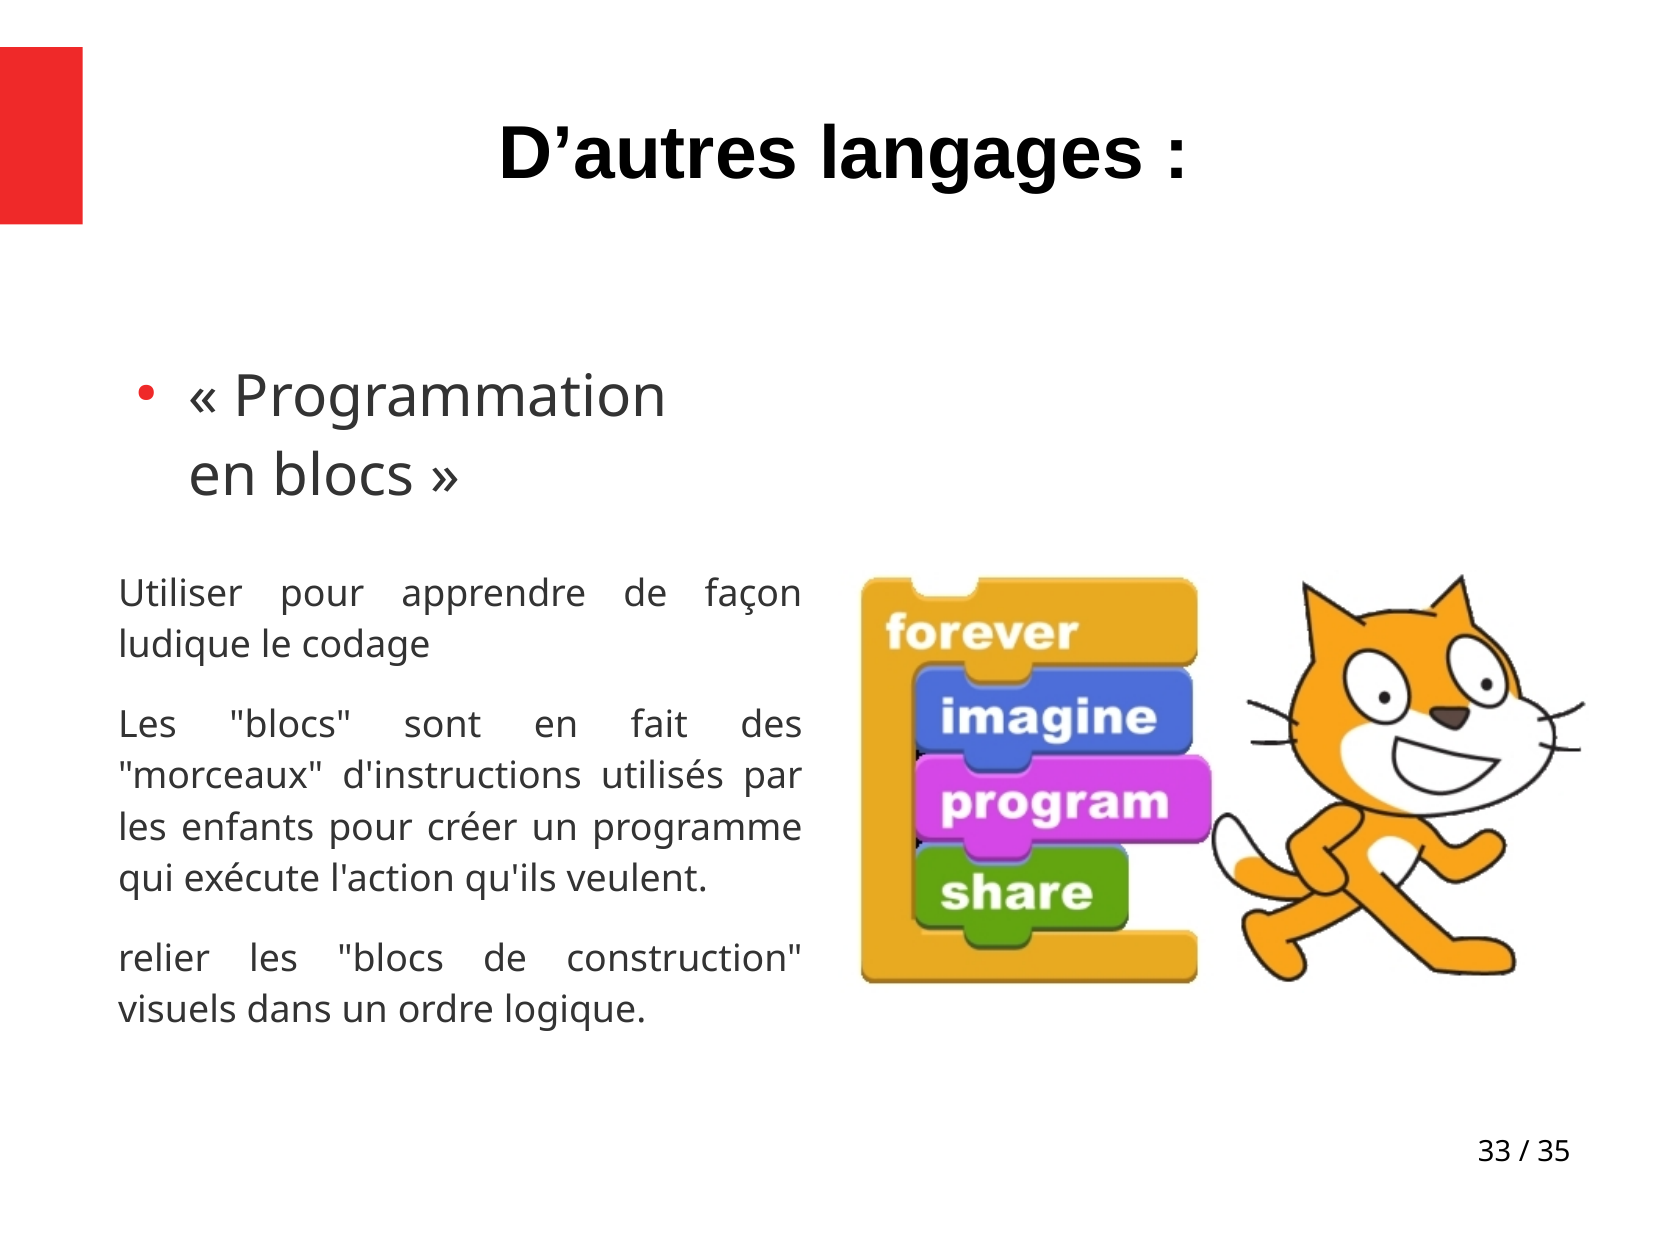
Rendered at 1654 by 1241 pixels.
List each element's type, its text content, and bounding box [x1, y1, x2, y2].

list « Programmation en blocs » [118, 354, 709, 473]
title D’autres langages : [118, 49, 1571, 257]
list Utiliser pour apprendre de façon ludique le codage Les "blocs" sont en fait des "morceaux" d'instructions utilisés par les enfants pour créer un programme qui exécute l'action qu'ils veulent. relier les "blocs de construction" visuels dans un ordre logique. [47, 566, 804, 1111]
picture [838, 570, 1589, 993]
